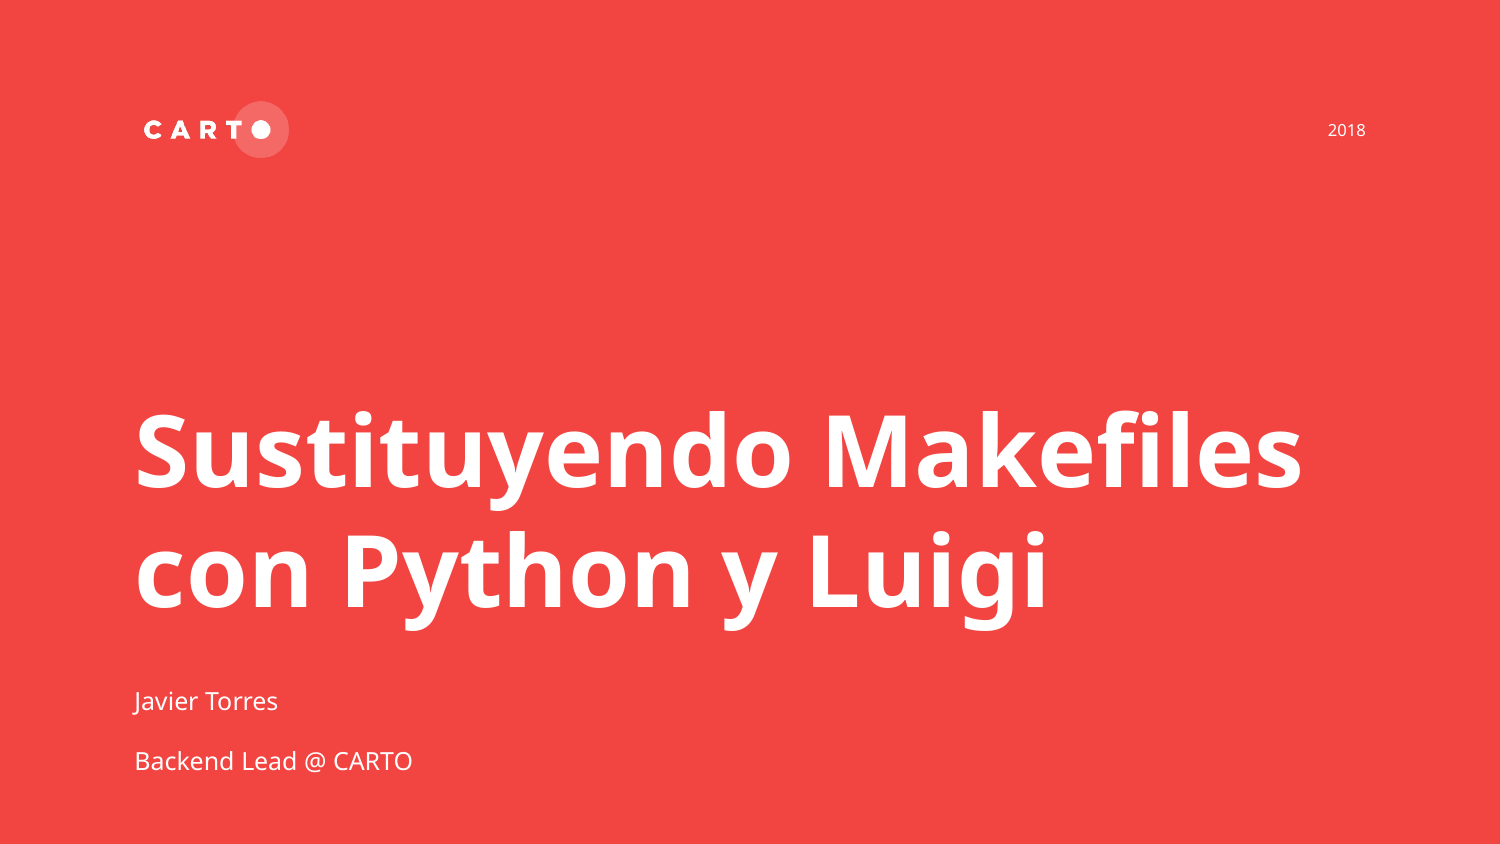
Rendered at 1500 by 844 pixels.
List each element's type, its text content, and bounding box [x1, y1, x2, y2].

subtitle Javier Torres Backend Lead @ CARTO [119, 670, 1381, 760]
title Sustituyendo Makefiles con Python y Luigi [119, 193, 1381, 643]
picture [144, 101, 289, 158]
